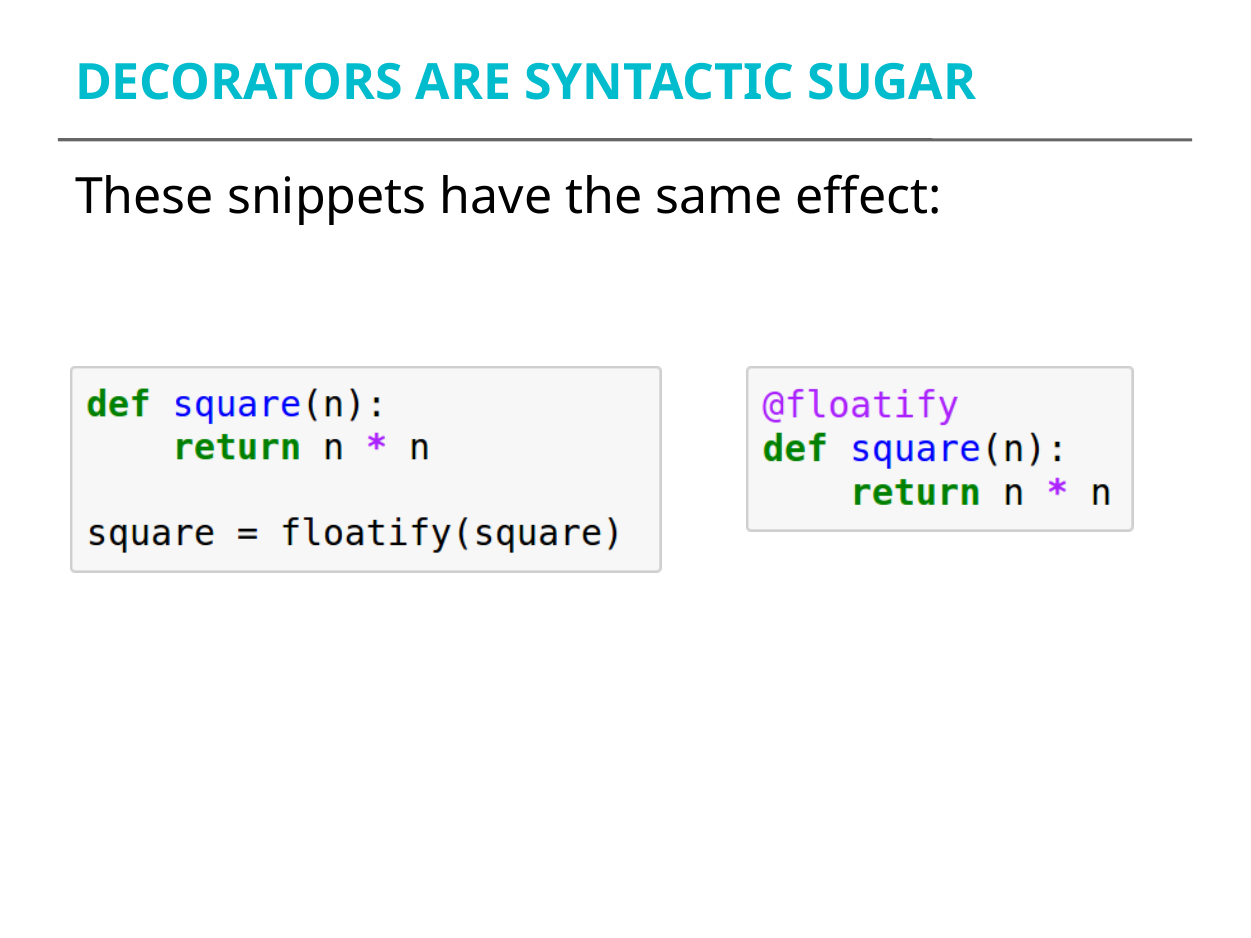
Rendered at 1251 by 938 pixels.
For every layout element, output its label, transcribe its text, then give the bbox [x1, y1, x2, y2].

picture [70, 366, 662, 573]
title DECORATORS ARE SYNTACTIC SUGAR [62, 37, 1188, 122]
list These snippets have the same effect: [62, 151, 1188, 831]
picture [746, 366, 1134, 532]
